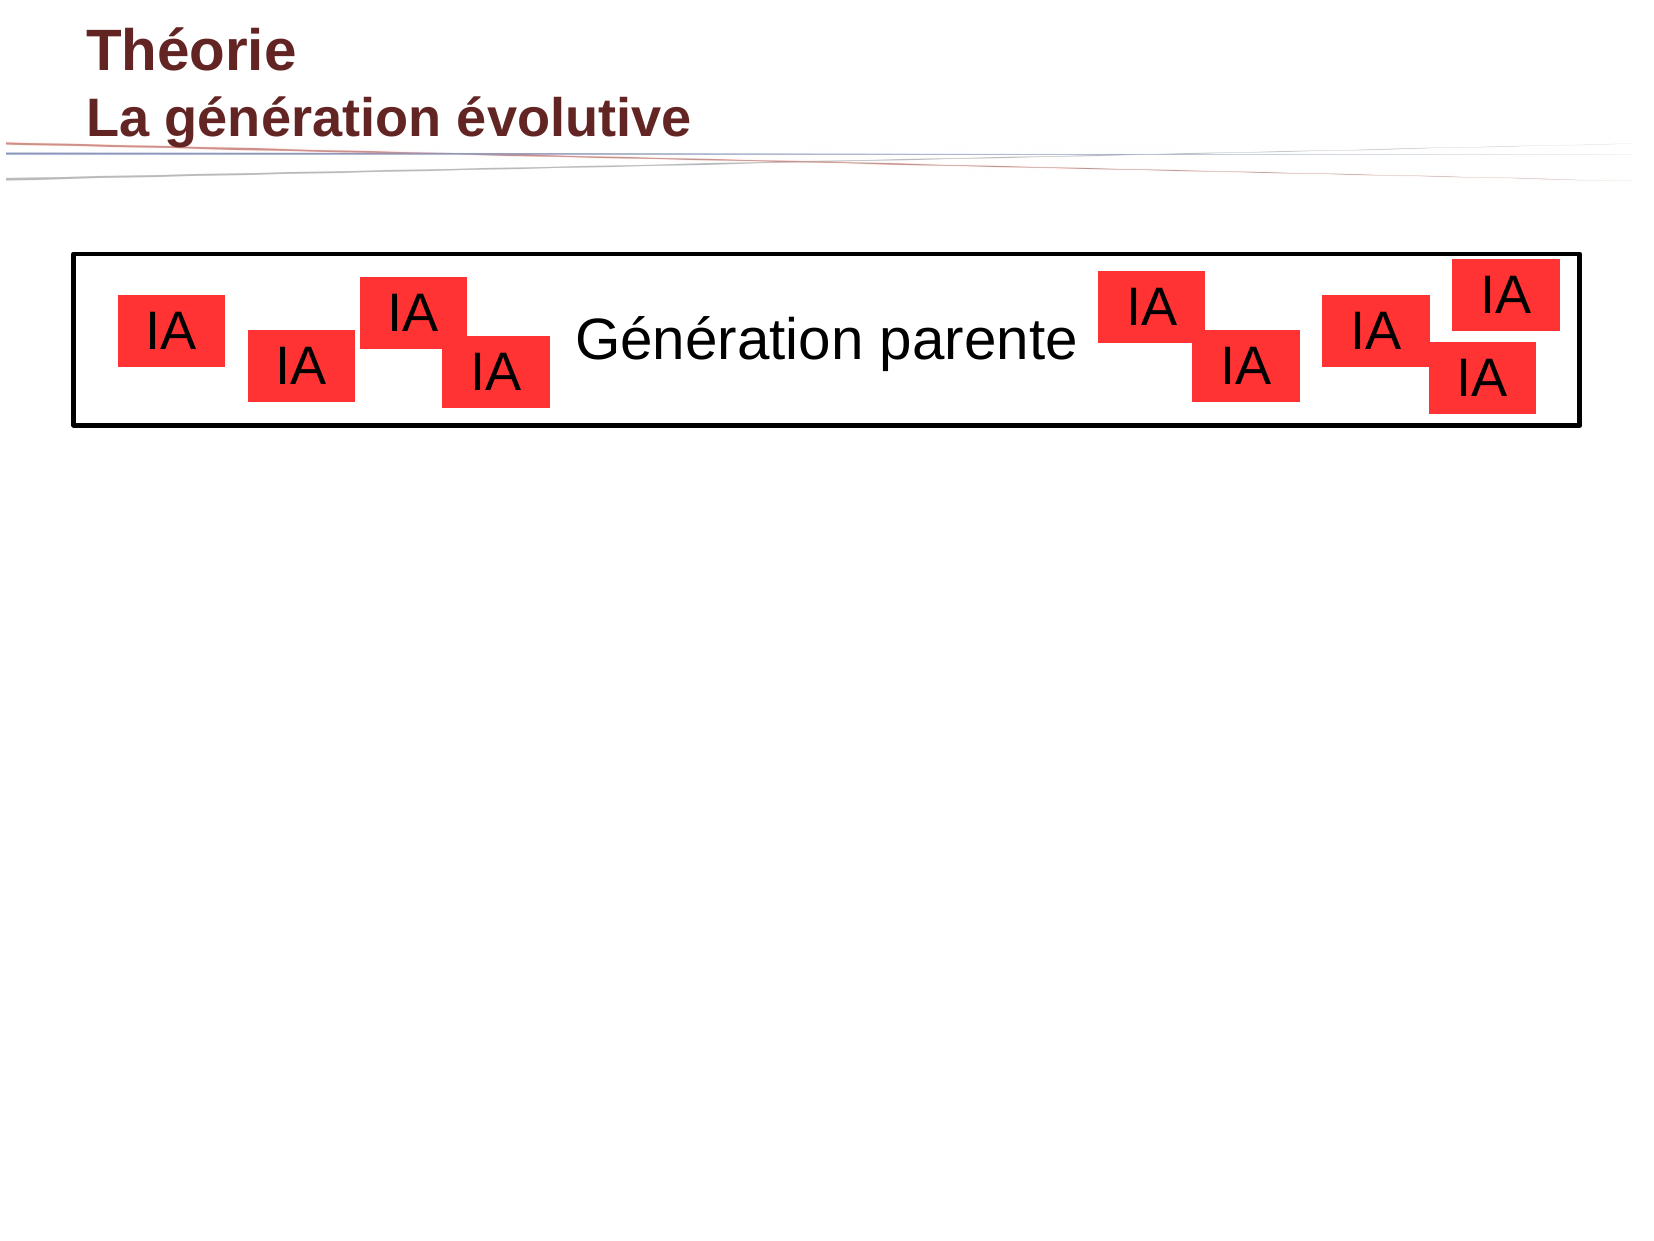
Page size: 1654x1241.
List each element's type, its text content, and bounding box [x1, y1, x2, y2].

text_box IA [118, 295, 225, 367]
text_box Génération parente [73, 253, 1580, 426]
text_box IA [442, 336, 550, 408]
text_box IA [1192, 330, 1300, 402]
text_box IA [1429, 342, 1536, 414]
text_box IA [248, 330, 355, 402]
title Théorie La génération évolutive [0, 11, 780, 130]
text_box IA [1322, 295, 1430, 367]
text_box IA [1452, 259, 1560, 331]
picture [6, 133, 1632, 208]
text_box IA [1098, 271, 1205, 343]
text_box IA [360, 277, 467, 349]
